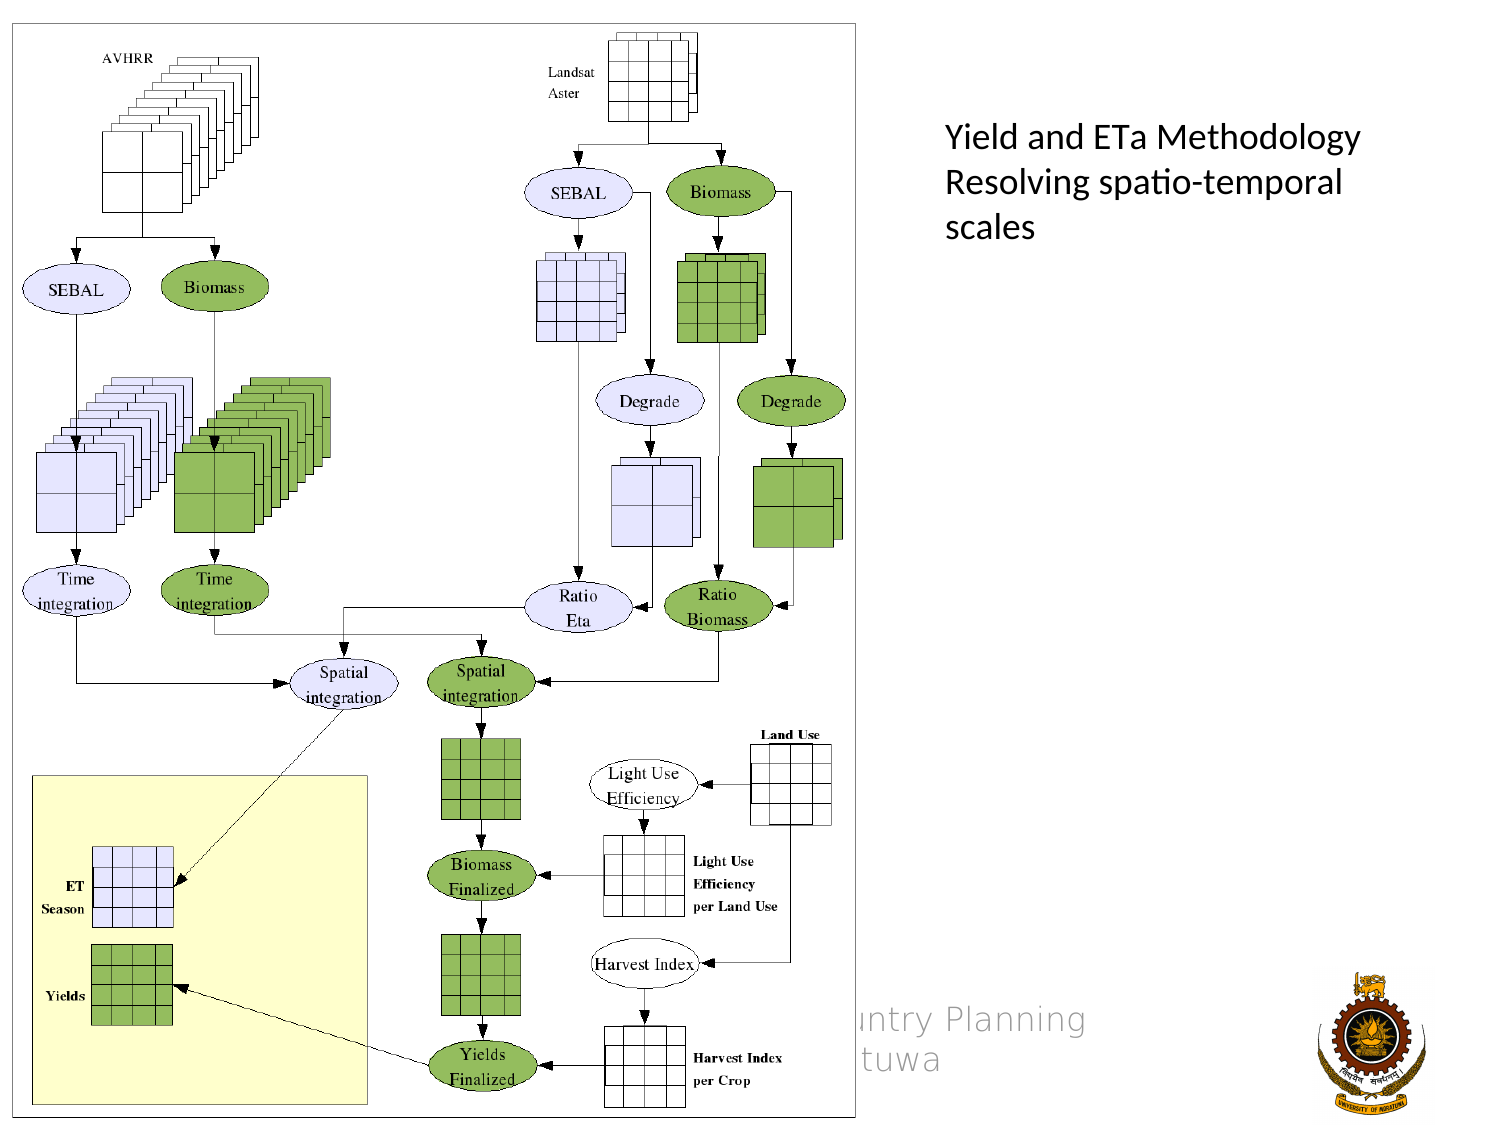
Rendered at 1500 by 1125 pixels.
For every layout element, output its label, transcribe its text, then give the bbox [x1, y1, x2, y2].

text_box Yield and ETa Methodology Resolving spatio-temporal scales [930, 104, 1463, 255]
picture [0, 0, 860, 1125]
picture [1312, 966, 1435, 1125]
